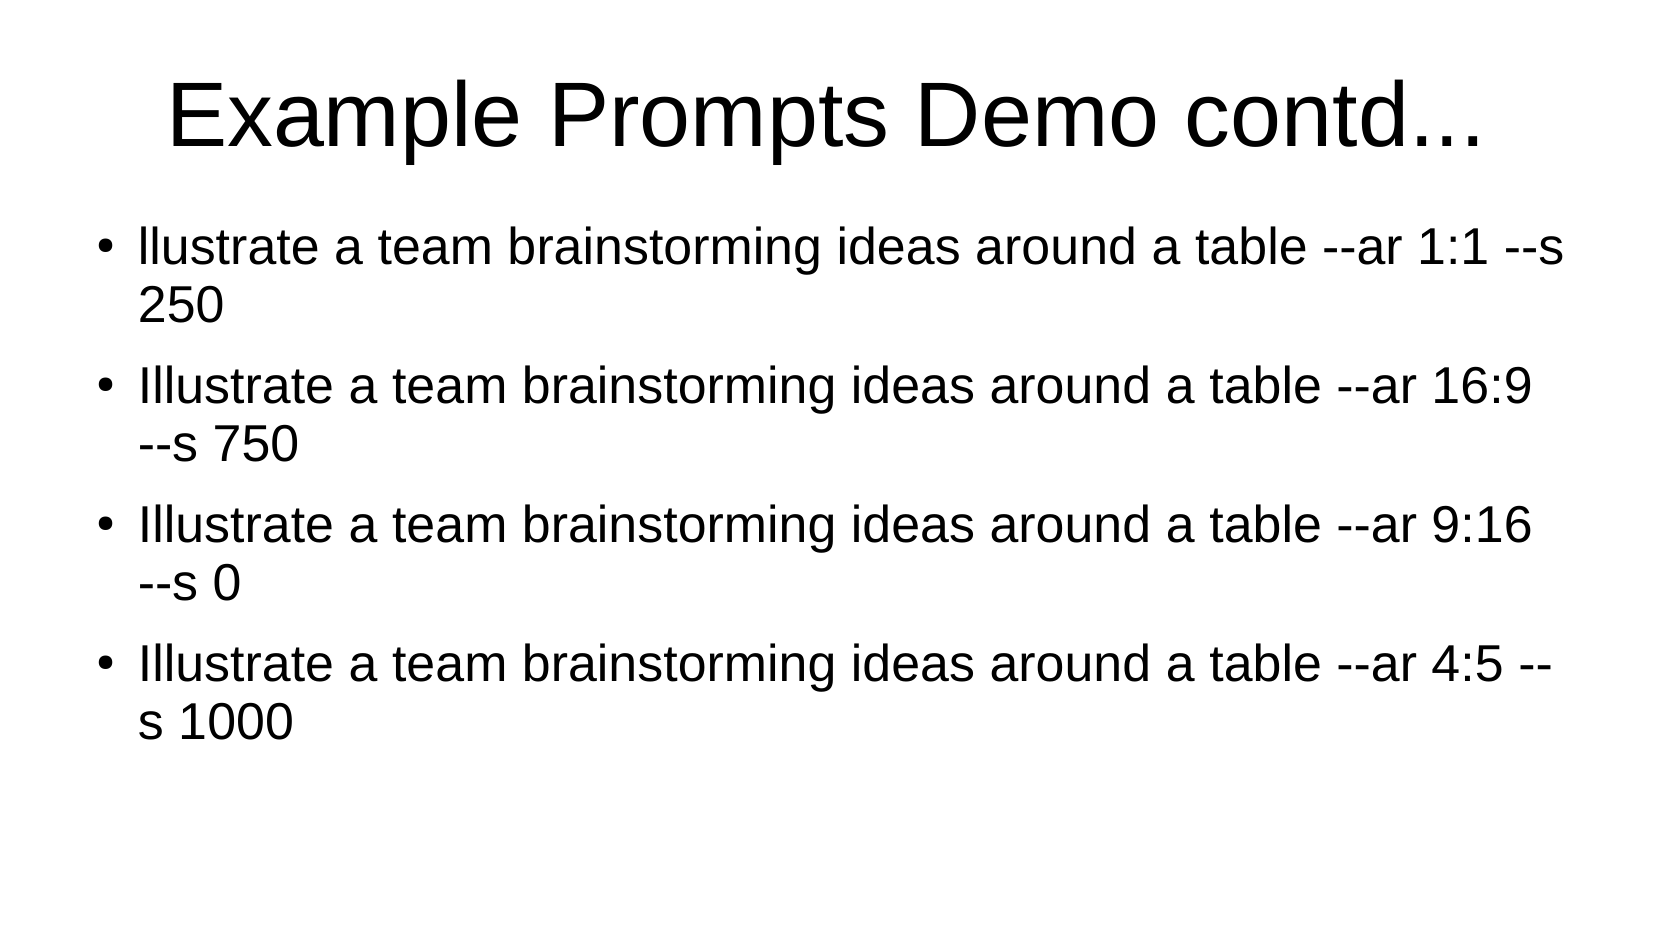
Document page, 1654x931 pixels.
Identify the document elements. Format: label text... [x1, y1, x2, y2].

title Example Prompts Demo contd... [82, 37, 1571, 193]
list llustrate a team brainstorming ideas around a table --ar 1:1 --s 250 Illustrate a team brainstorming ideas around a table --ar 16:9 --s 750 Illustrate a team brainstorming ideas around a table --ar 9:16 --s 0 Illustrate a team brainstorming ideas around a table --ar 4:5 --s 1000 [82, 217, 1571, 758]
